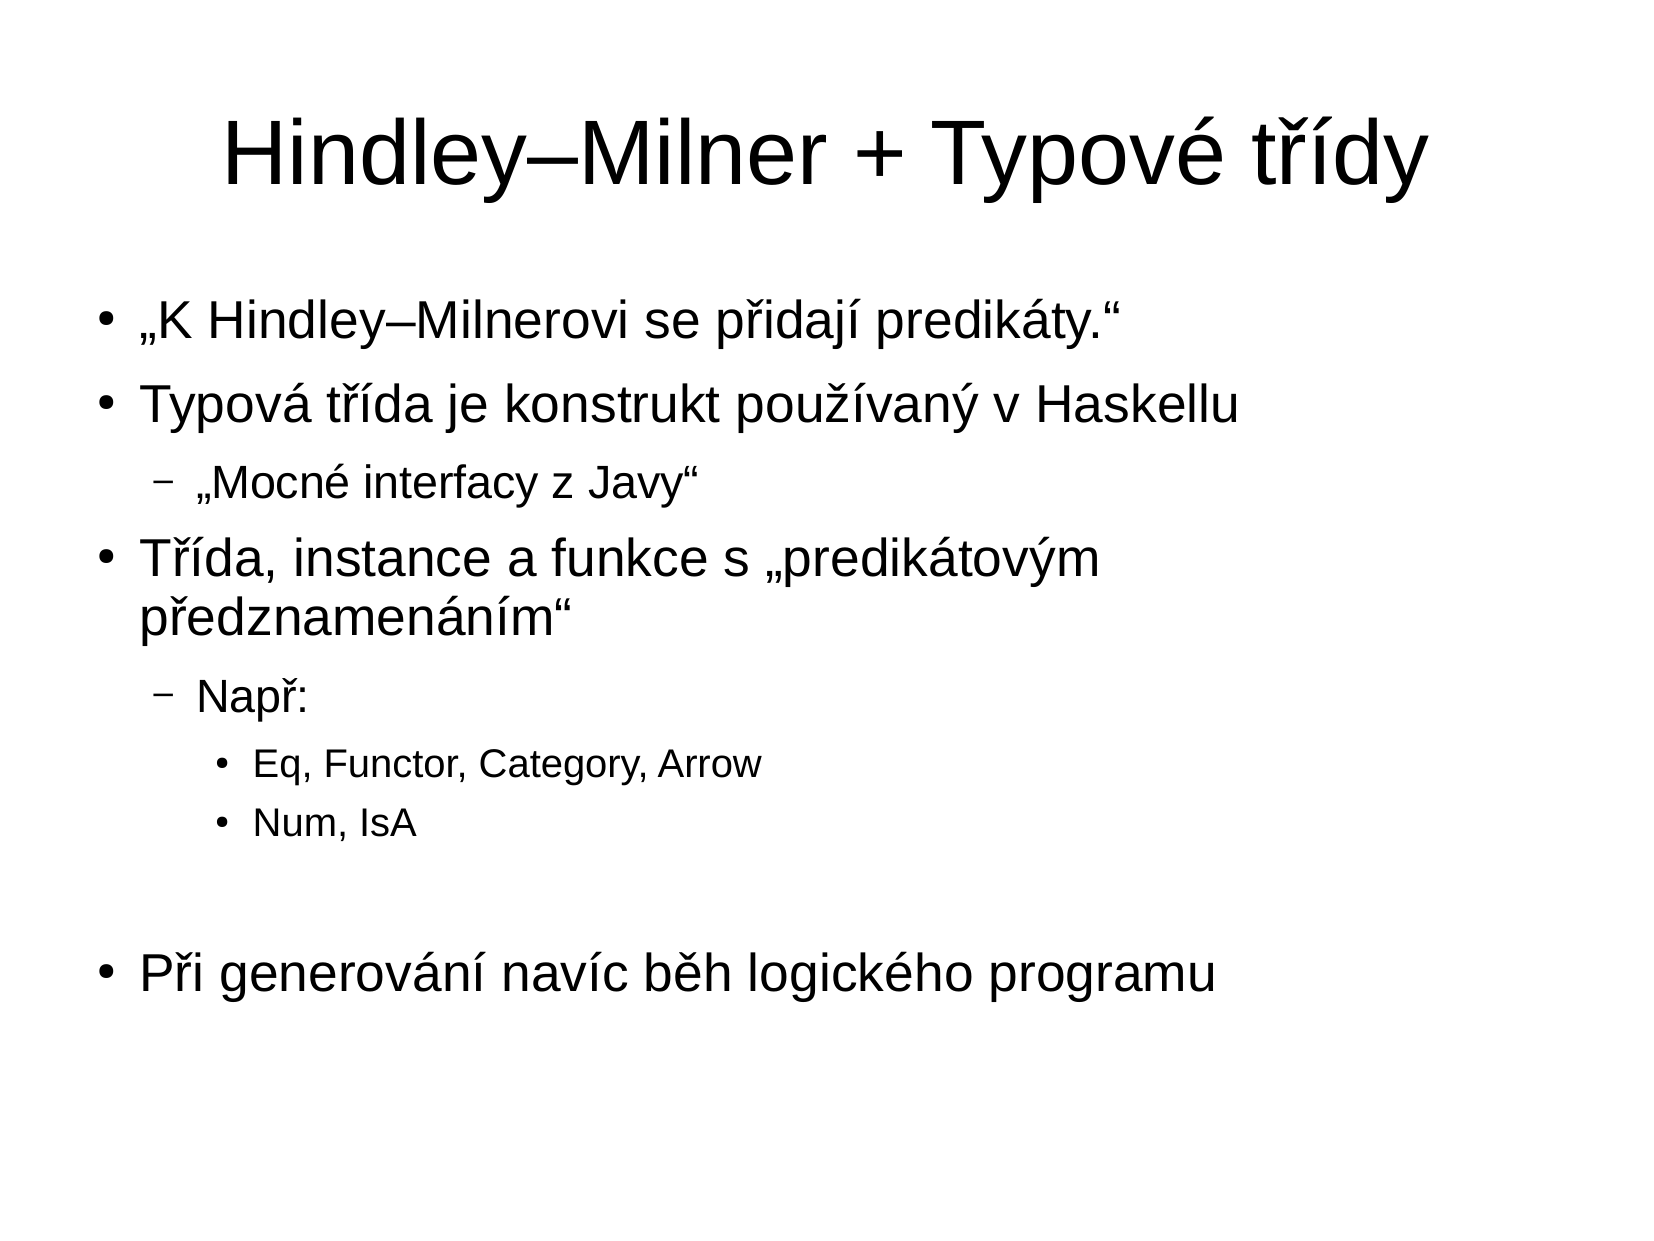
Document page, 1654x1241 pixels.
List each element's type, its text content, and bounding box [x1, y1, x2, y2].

title Hindley–Milner + Typové třídy [82, 49, 1571, 257]
list „K Hindley–Milnerovi se přidají predikáty.“ Typová třída je konstrukt používaný v Haskellu „Mocné interfacy z Javy“ Třída, instance a funkce s „predikátovým předznamenáním“ Např: Eq, Functor, Category, Arrow Num, IsA Při generování navíc běh logického programu [82, 290, 1538, 1010]
